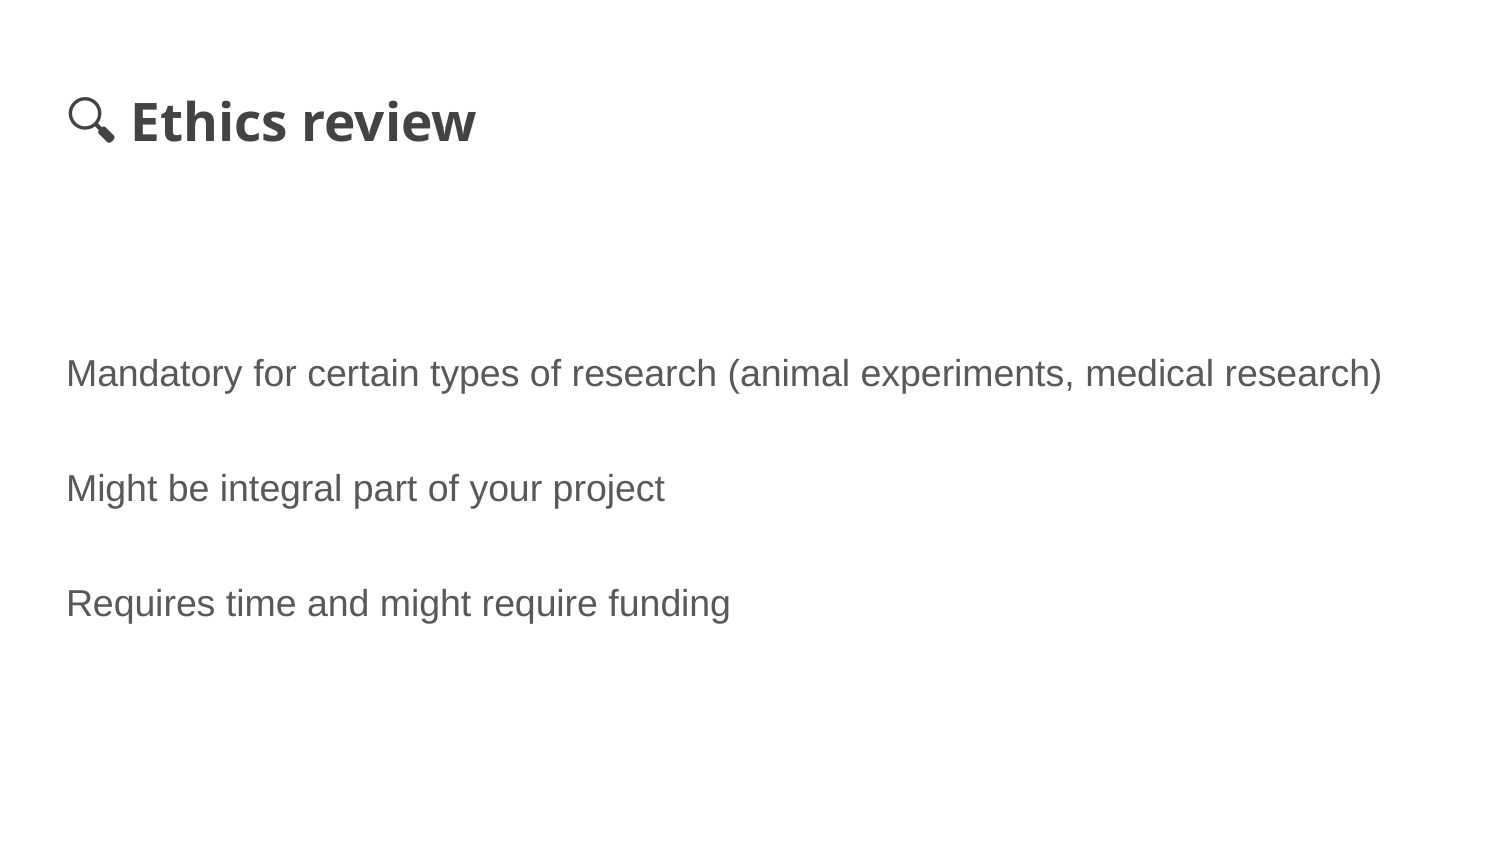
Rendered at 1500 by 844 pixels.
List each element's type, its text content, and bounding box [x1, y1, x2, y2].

list Mandatory for certain types of research (animal experiments, medical research) Might be integral part of your project Requires time and might require funding [51, 289, 1449, 844]
title 🔍 Ethics review [51, 72, 1449, 167]
